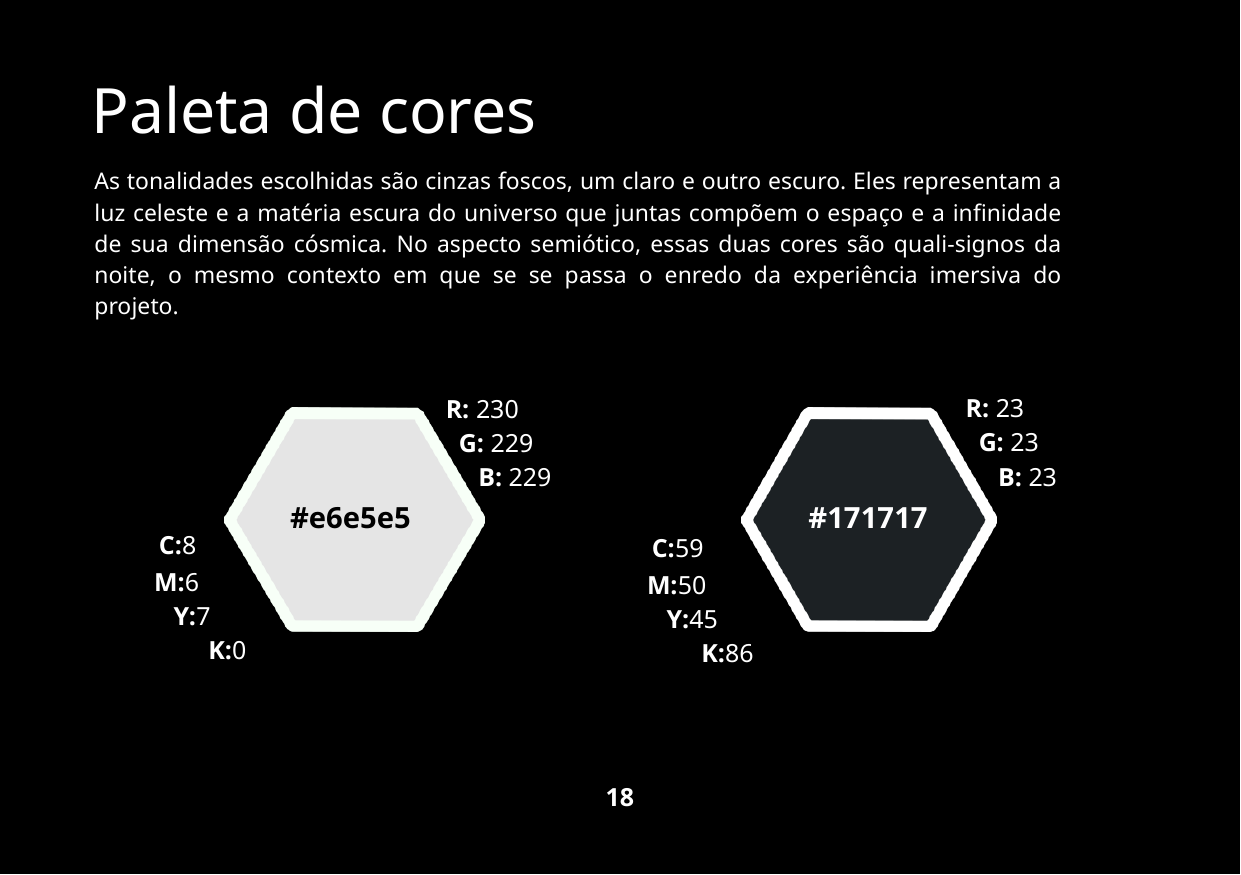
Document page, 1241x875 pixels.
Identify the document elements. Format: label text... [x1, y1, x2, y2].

picture [741, 407, 950, 514]
text_box #e6e5e5 [232, 489, 469, 546]
picture [818, 515, 997, 632]
text_box As tonalidades escolhidas são cinzas foscos, um claro e outro escuro. Eles representam a luz celeste e a matéria escura do universo que juntas compõem o espaço e a infinidade de sua dimensão cósmica. No aspecto semiótico, essas duas cores são quali-signos da noite, o mesmo contexto em que se se passa o enredo da experiência imersiva do projeto. [94, 165, 1063, 341]
text_box C:59 M:50 Y:45 K:86 [593, 514, 818, 725]
text_box R: 23 G: 23 B: 23 [950, 383, 1196, 515]
text_box C:8 M:6 Y:7 K:0 [100, 511, 325, 683]
text_box #171717 [755, 489, 981, 549]
title 18 [602, 779, 638, 815]
text_box Paleta de cores [76, 58, 1182, 193]
text_box R: 230 G: 229 B: 229 [431, 384, 677, 516]
picture [224, 407, 431, 511]
picture [325, 516, 485, 632]
